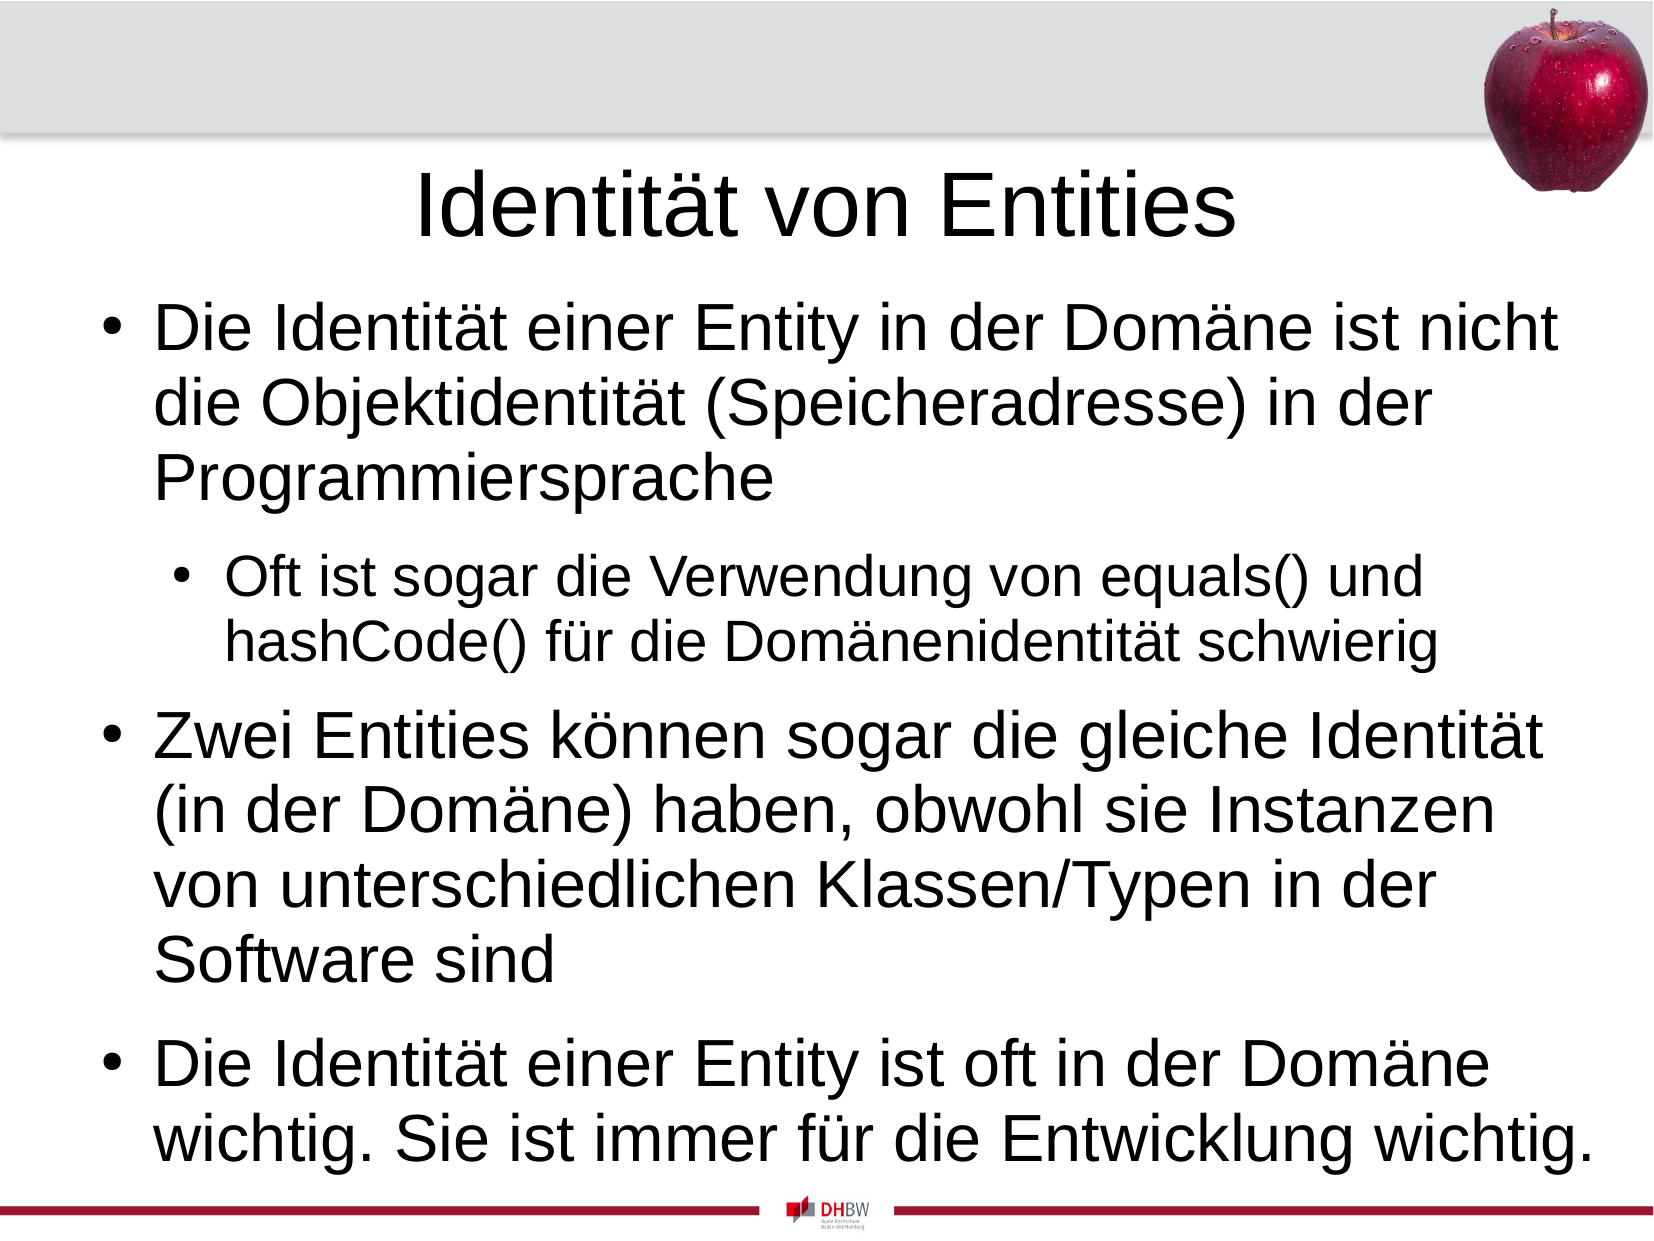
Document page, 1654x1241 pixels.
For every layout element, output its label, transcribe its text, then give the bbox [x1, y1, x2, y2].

title Identität von Entities [82, 147, 1571, 257]
list Die Identität einer Entity in der Domäne ist nicht die Objektidentität (Speicheradresse) in der Programmiersprache Oft ist sogar die Verwendung von equals() und hashCode() für die Domänenidentität schwierig Zwei Entities können sogar die gleiche Identität (in der Domäne) haben, obwohl sie Instanzen von unterschiedlichen Klassen/Typen in der Software sind Die Identität einer Entity ist oft in der Domäne wichtig. Sie ist immer für die Entwicklung wichtig. [82, 290, 1607, 1176]
picture [0, 0, 1654, 1237]
